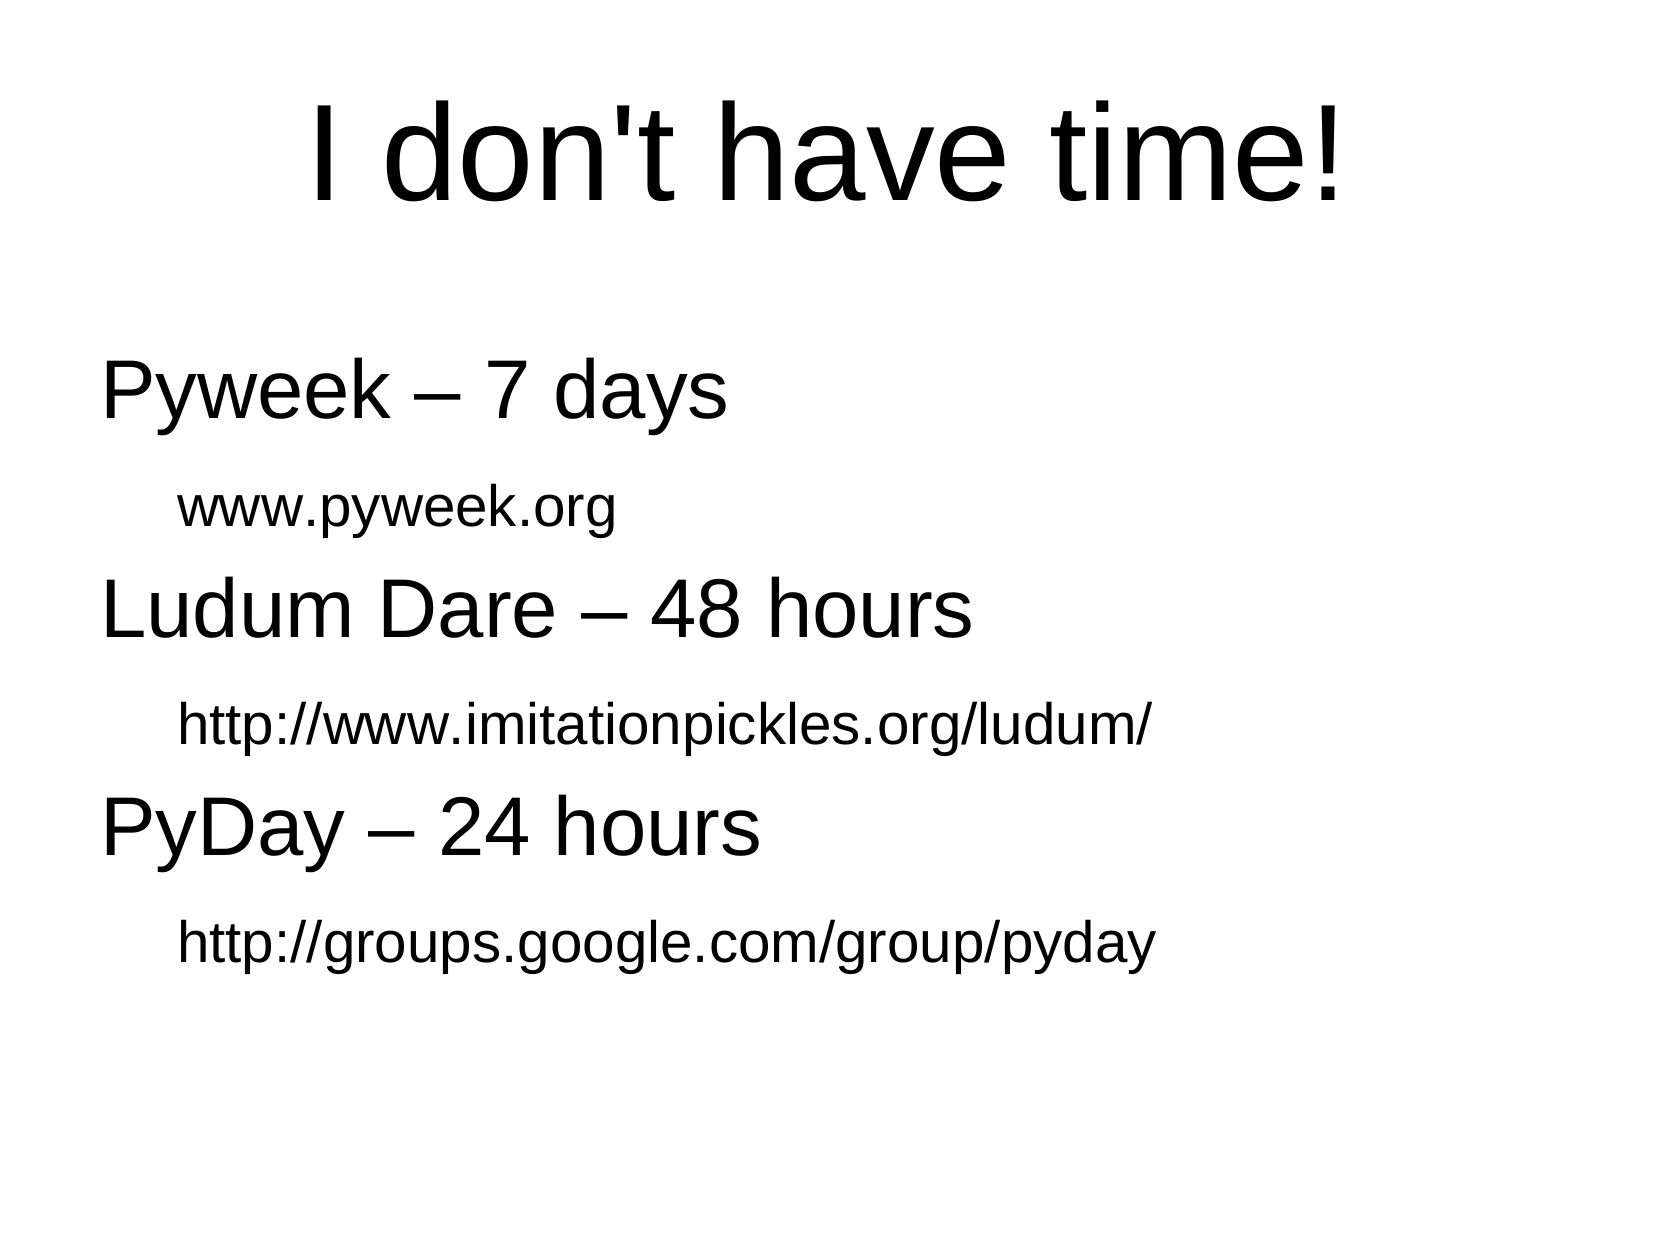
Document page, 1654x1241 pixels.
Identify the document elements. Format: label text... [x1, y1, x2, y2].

title I don't have time! [82, 56, 1571, 250]
list Pyweek – 7 days www.pyweek.org Ludum Dare – 48 hours http://www.imitationpickles.org/ludum/ PyDay – 24 hours http://groups.google.com/group/pyday [82, 343, 1571, 1148]
